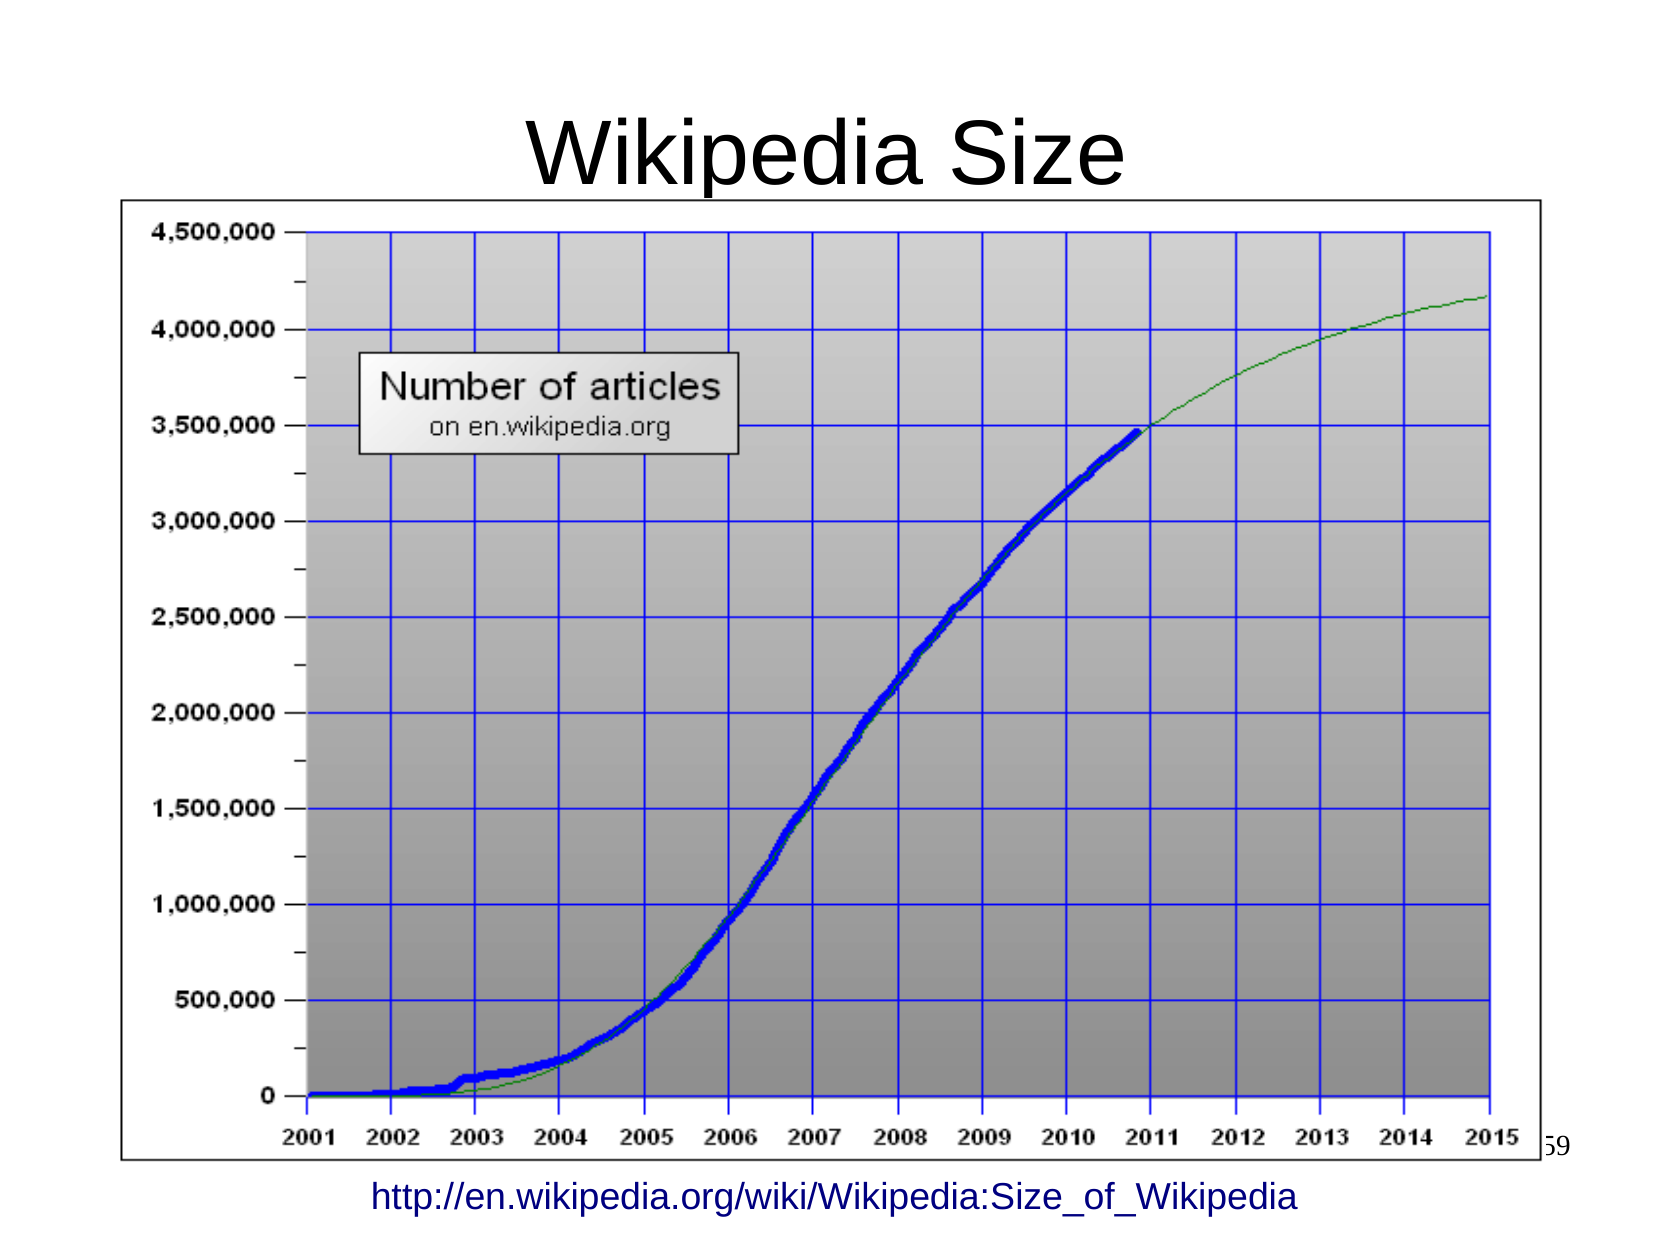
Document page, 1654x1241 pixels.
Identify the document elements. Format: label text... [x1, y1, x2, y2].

picture [119, 198, 1546, 1163]
title Wikipedia Size [82, 49, 1571, 257]
text_box http://en.wikipedia.org/wiki/Wikipedia:Size_of_Wikipedia [356, 1167, 1388, 1225]
